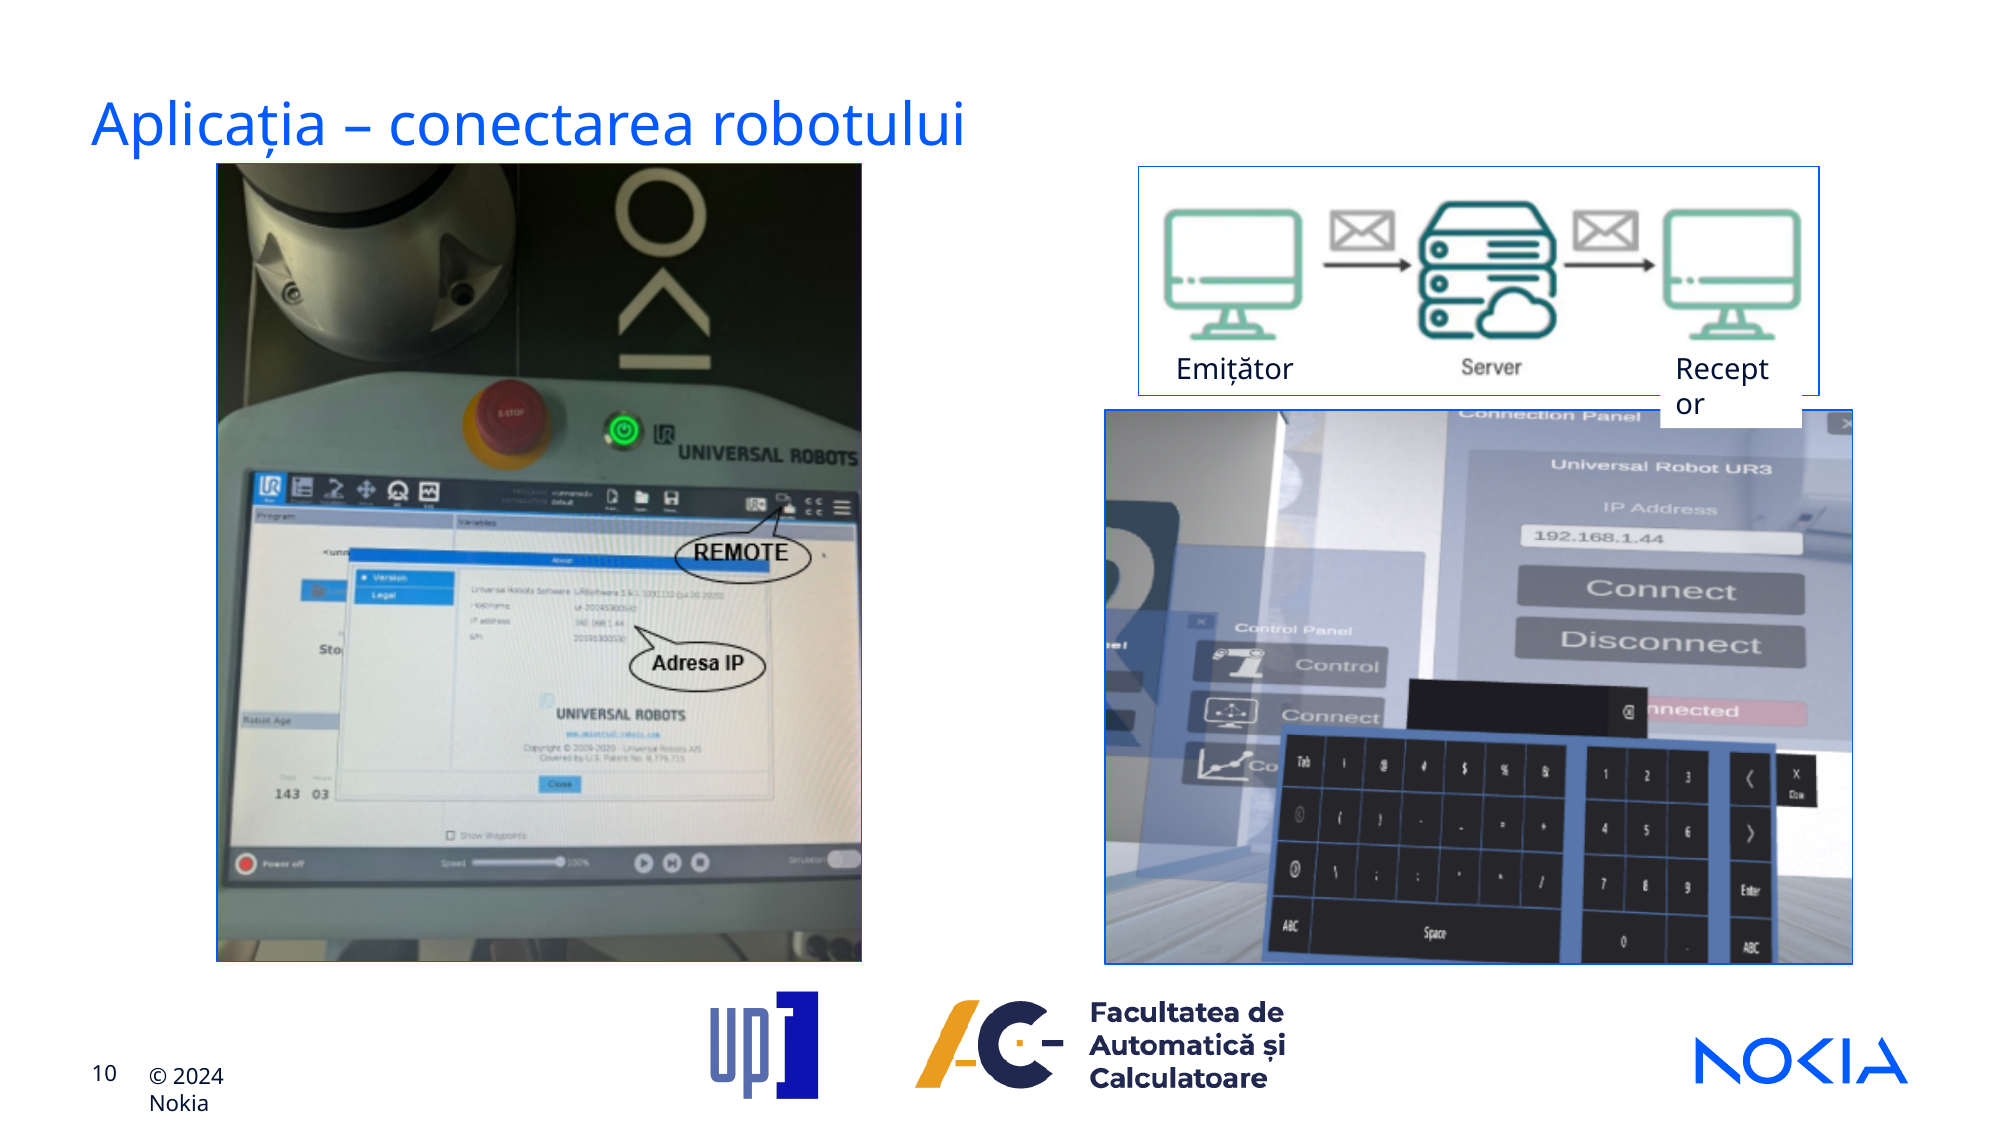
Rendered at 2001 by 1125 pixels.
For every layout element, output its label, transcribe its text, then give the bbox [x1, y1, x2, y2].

picture [1139, 167, 1819, 395]
text_box Emițător [1160, 343, 1366, 394]
list Aplicația – conectarea robotului [91, 86, 1909, 162]
picture [1105, 410, 1852, 964]
picture [217, 164, 861, 961]
text_box Receptor [1660, 343, 1802, 394]
